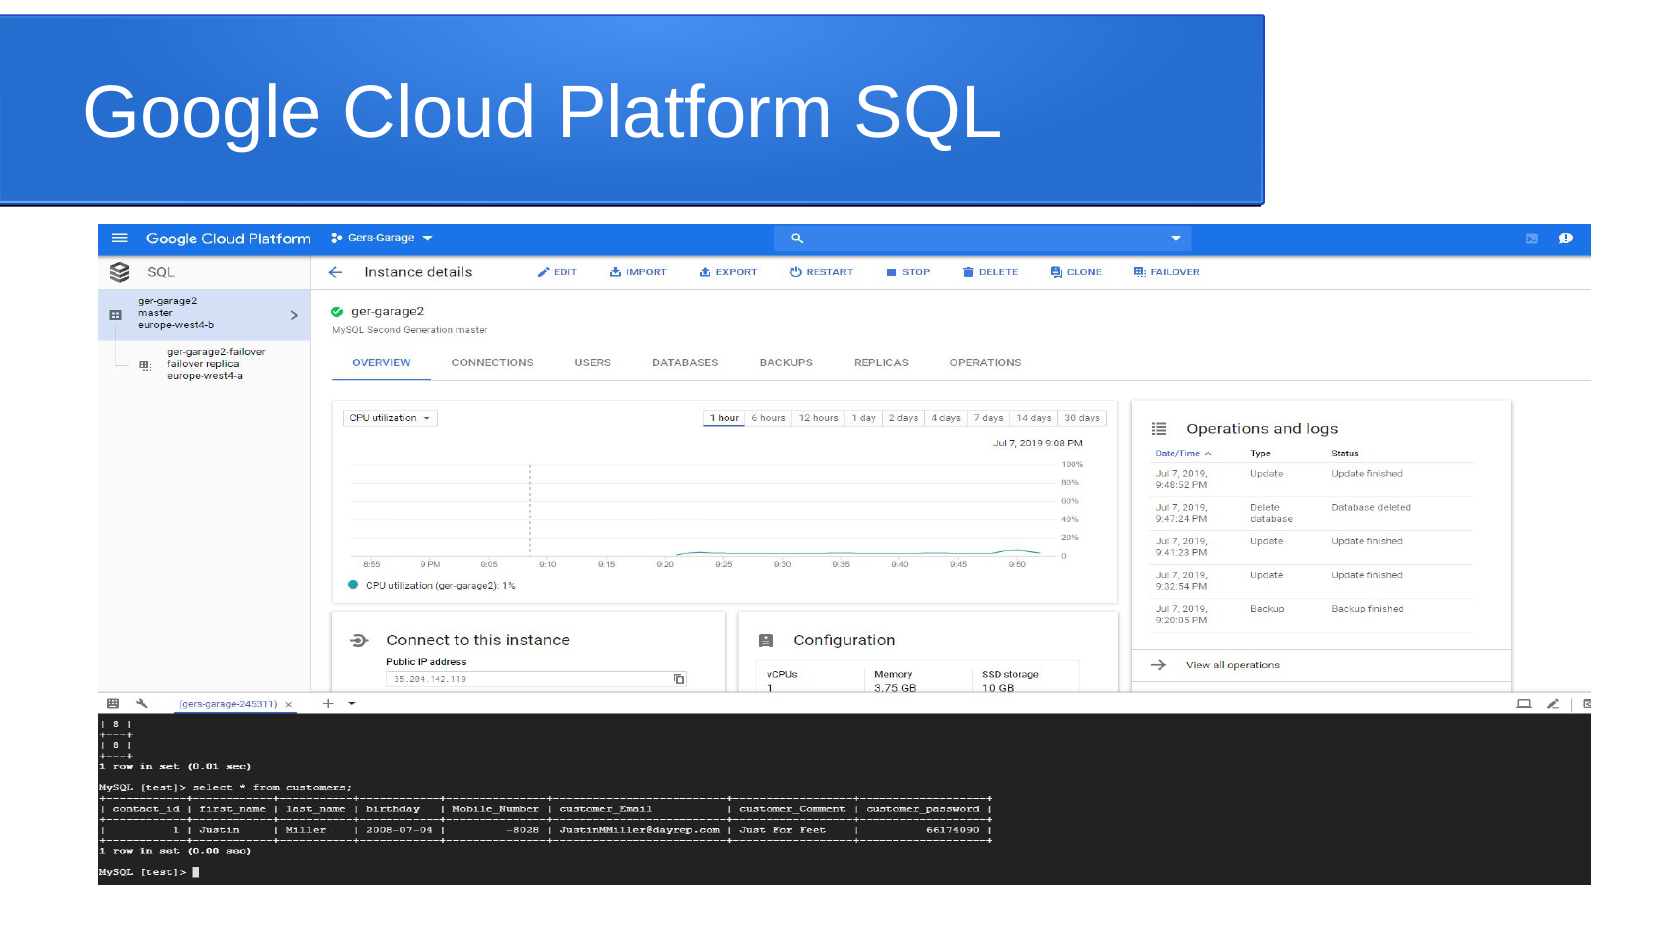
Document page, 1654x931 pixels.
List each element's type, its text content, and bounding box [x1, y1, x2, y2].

title Google Cloud Platform SQL [82, 35, 1235, 189]
picture [98, 224, 1591, 886]
